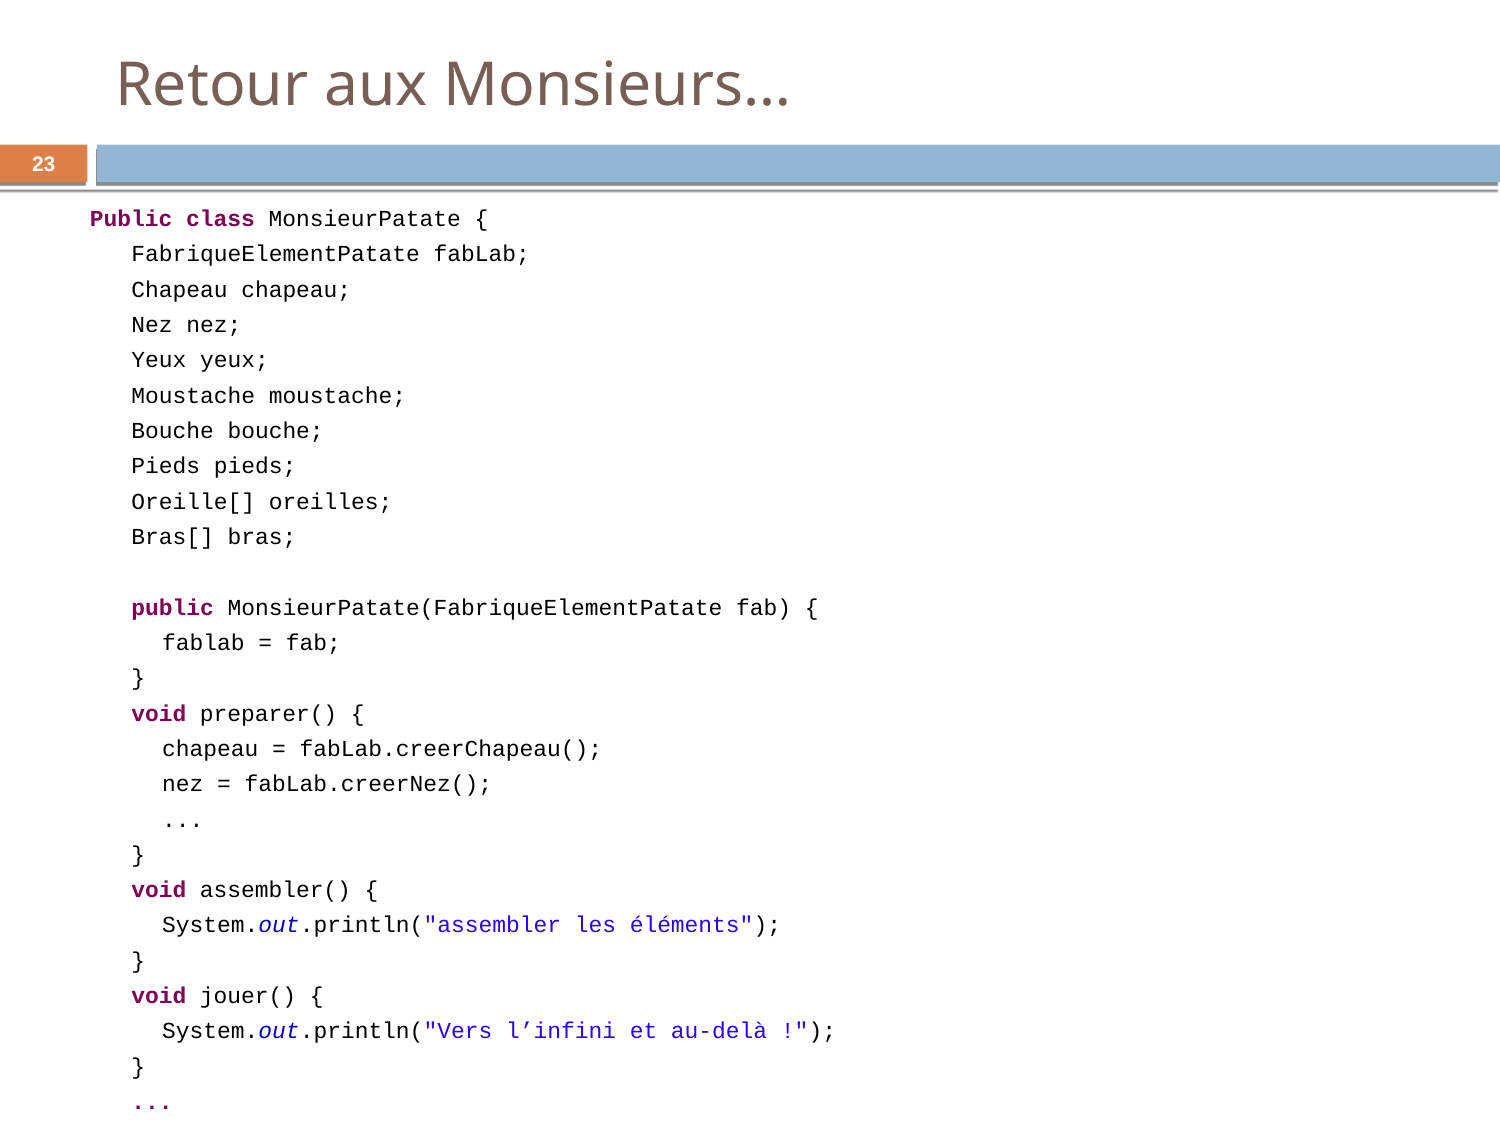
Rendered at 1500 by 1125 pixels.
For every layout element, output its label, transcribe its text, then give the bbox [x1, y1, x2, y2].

slide_number <numéro> [0, 143, 88, 184]
list Public class MonsieurPatate { FabriqueElementPatate fabLab; Chapeau chapeau; Nez nez; Yeux yeux; Moustache moustache; Bouche bouche; Pieds pieds; Oreille[] oreilles; Bras[] bras; public MonsieurPatate(FabriqueElementPatate fab) { fablab = fab; } void preparer() { chapeau = fabLab.creerChapeau(); nez = fabLab.creerNez(); ... } void assembler() { System.out.println("assembler les éléments"); } void jouer() { System.out.println("Vers l’infini et au-delà !"); } ... [75, 201, 1425, 1125]
title Retour aux Monsieurs… [100, 37, 1438, 126]
